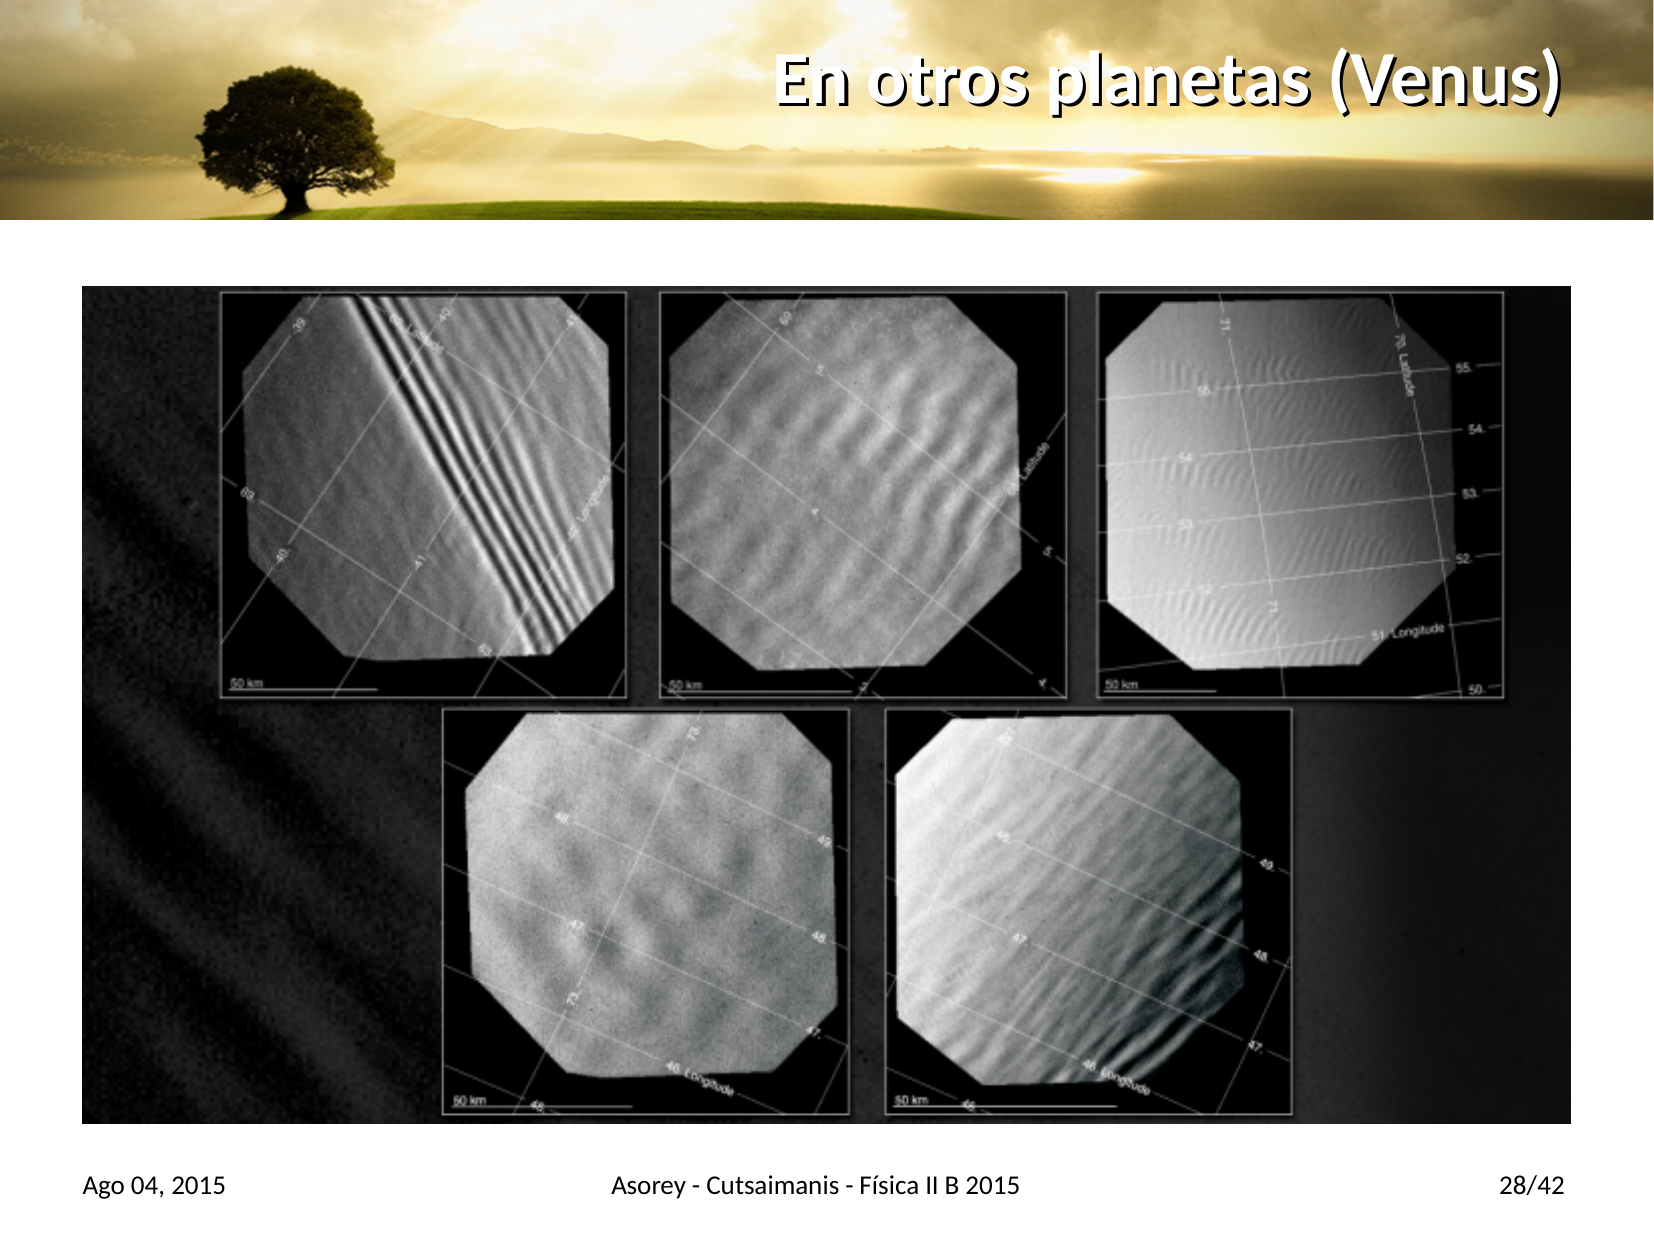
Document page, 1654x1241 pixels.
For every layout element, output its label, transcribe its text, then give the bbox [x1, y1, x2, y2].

picture [82, 286, 1571, 1124]
title En otros planetas (Venus) [75, 19, 1564, 151]
picture [0, 0, 1654, 220]
